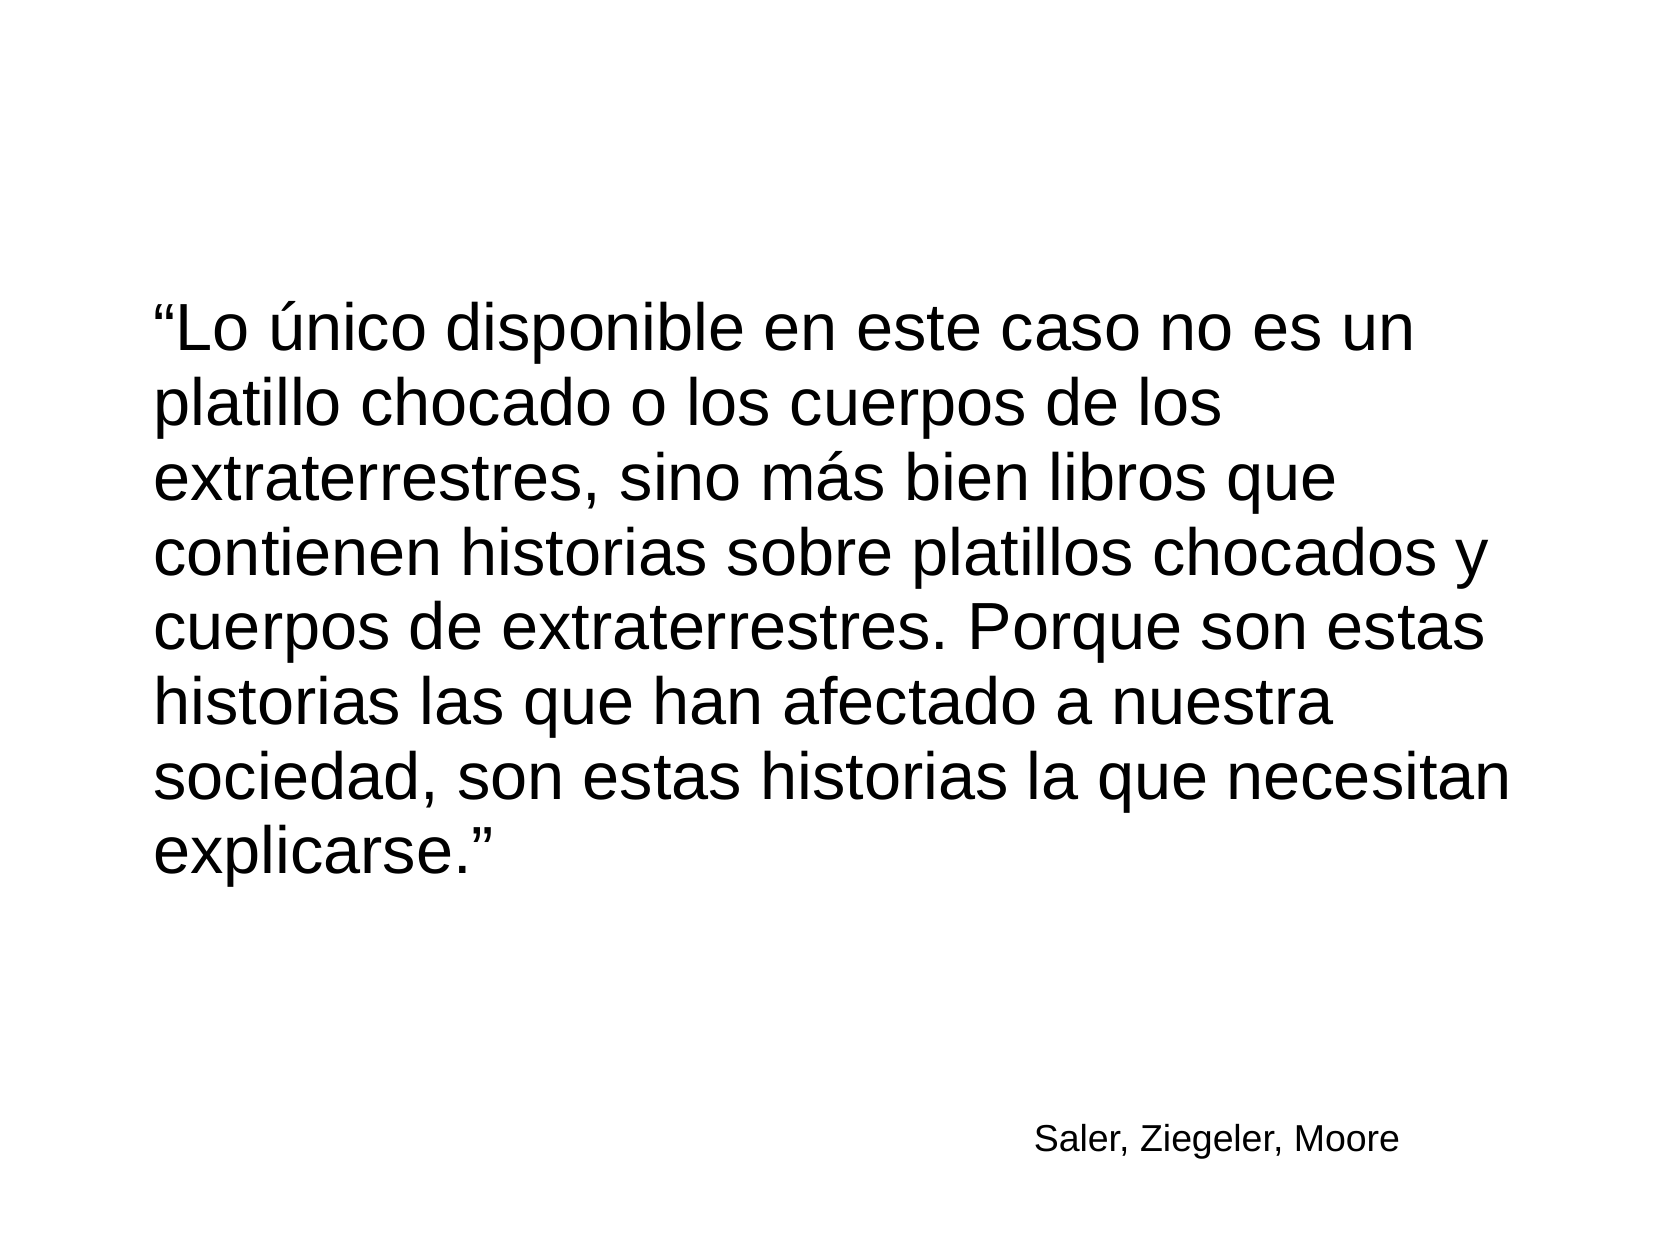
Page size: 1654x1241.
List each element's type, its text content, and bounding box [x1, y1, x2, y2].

text_box Saler, Ziegeler, Moore [1019, 1110, 1606, 1167]
list “Lo único disponible en este caso no es un platillo chocado o los cuerpos de los extraterrestres, sino más bien libros que contienen historias sobre platillos chocados y cuerpos de extraterrestres. Porque son estas historias las que han afectado a nuestra sociedad, son estas historias la que necesitan explicarse.” [82, 290, 1538, 1010]
